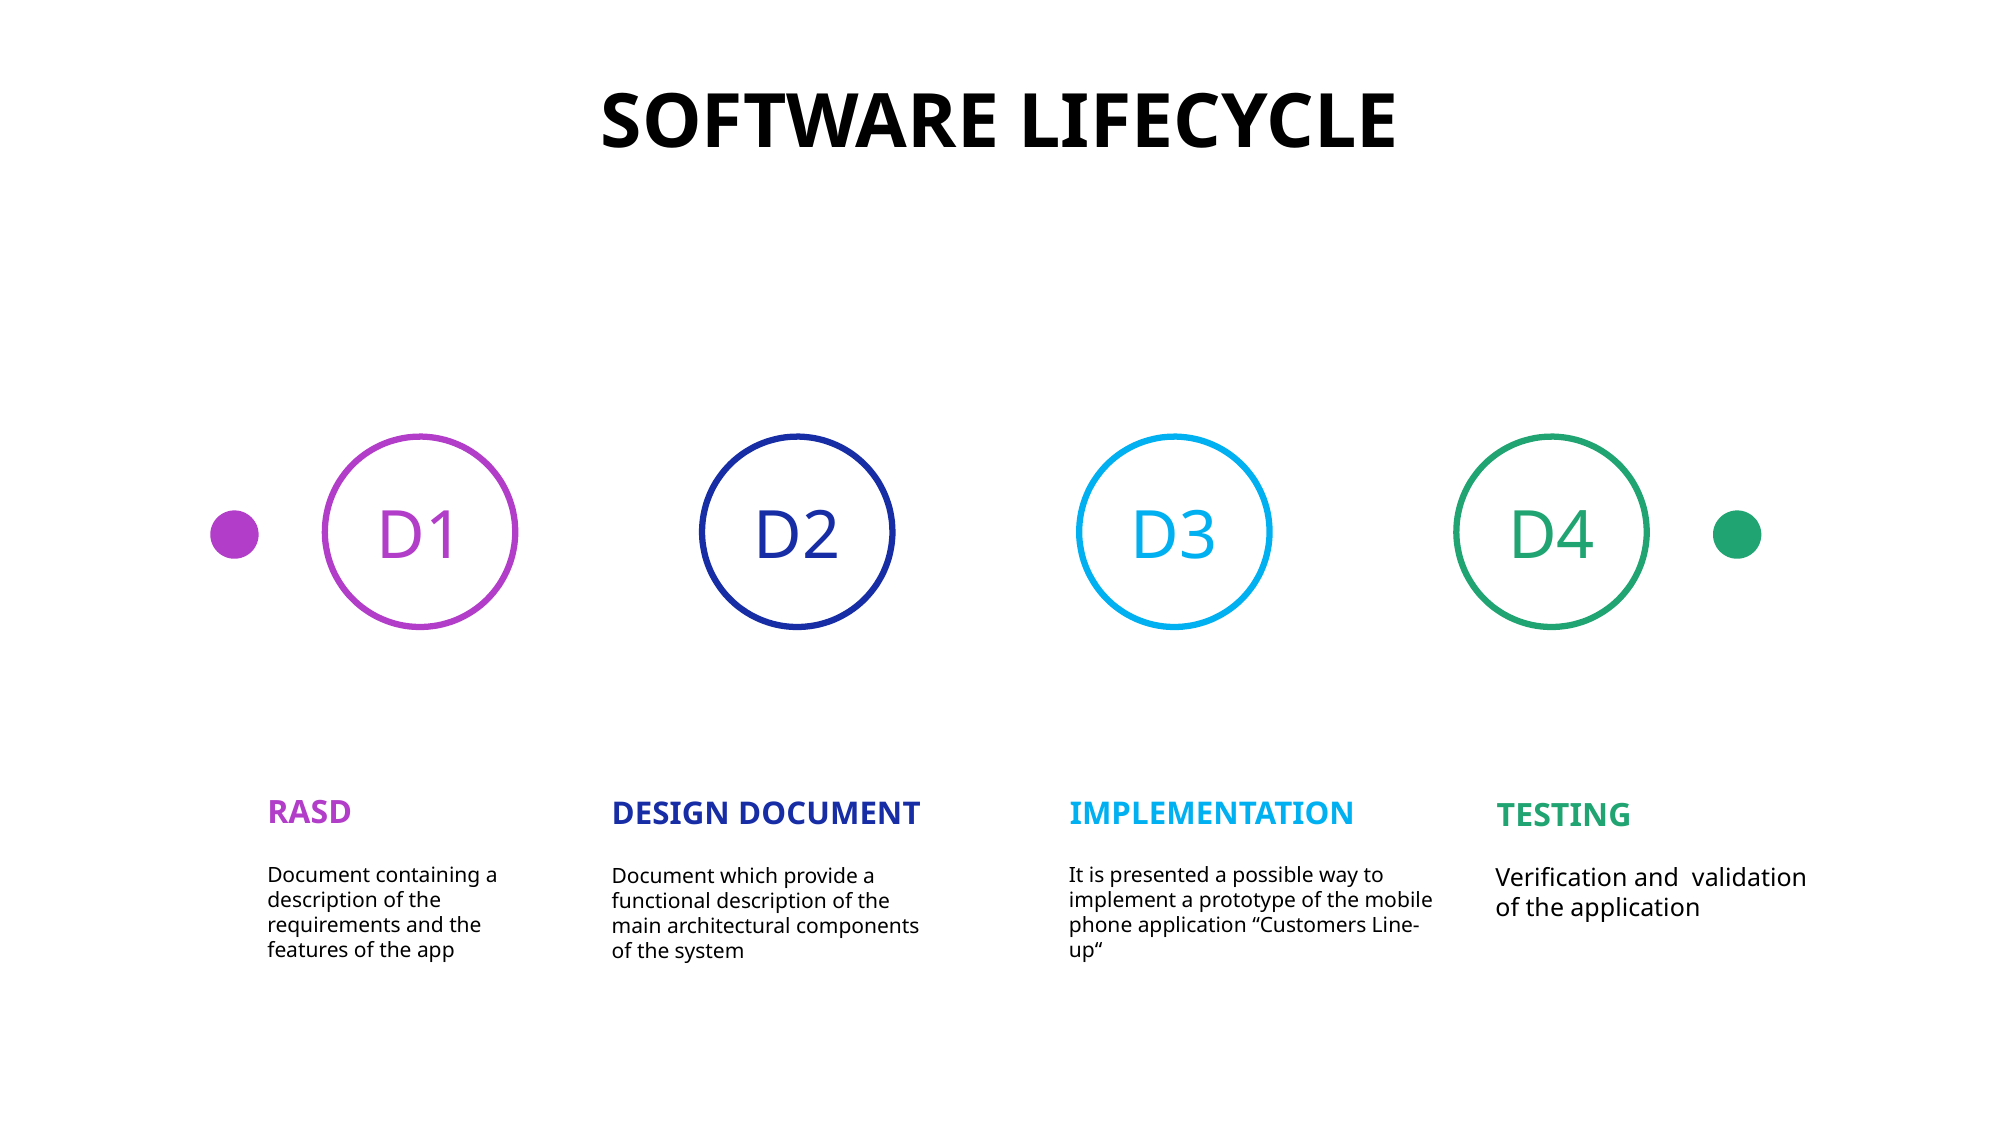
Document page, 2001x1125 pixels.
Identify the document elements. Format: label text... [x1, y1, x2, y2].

text_box D2 [702, 436, 893, 627]
list Verification and validation of the application [1480, 853, 1831, 970]
title SOFTWARE LIFECYCLE [37, 75, 1963, 179]
list Document containing a description of the requirements and the features of the app [252, 853, 582, 970]
text_box D3 [1079, 436, 1270, 627]
list TESTING [1481, 790, 1777, 841]
list RASD [252, 788, 548, 839]
text_box [1719, 516, 1756, 553]
text_box D4 [1456, 436, 1647, 627]
text_box D1 [324, 436, 516, 627]
text_box [216, 516, 253, 553]
list IMPLEMENTATION [1054, 790, 1407, 840]
list DESIGN DOCUMENT [596, 790, 1039, 840]
list Document which provide a functional description of the main architectural components of the system [596, 854, 946, 971]
list It is presented a possible way to implement a prototype of the mobile phone application “Customers Line-up“ [1054, 853, 1457, 970]
